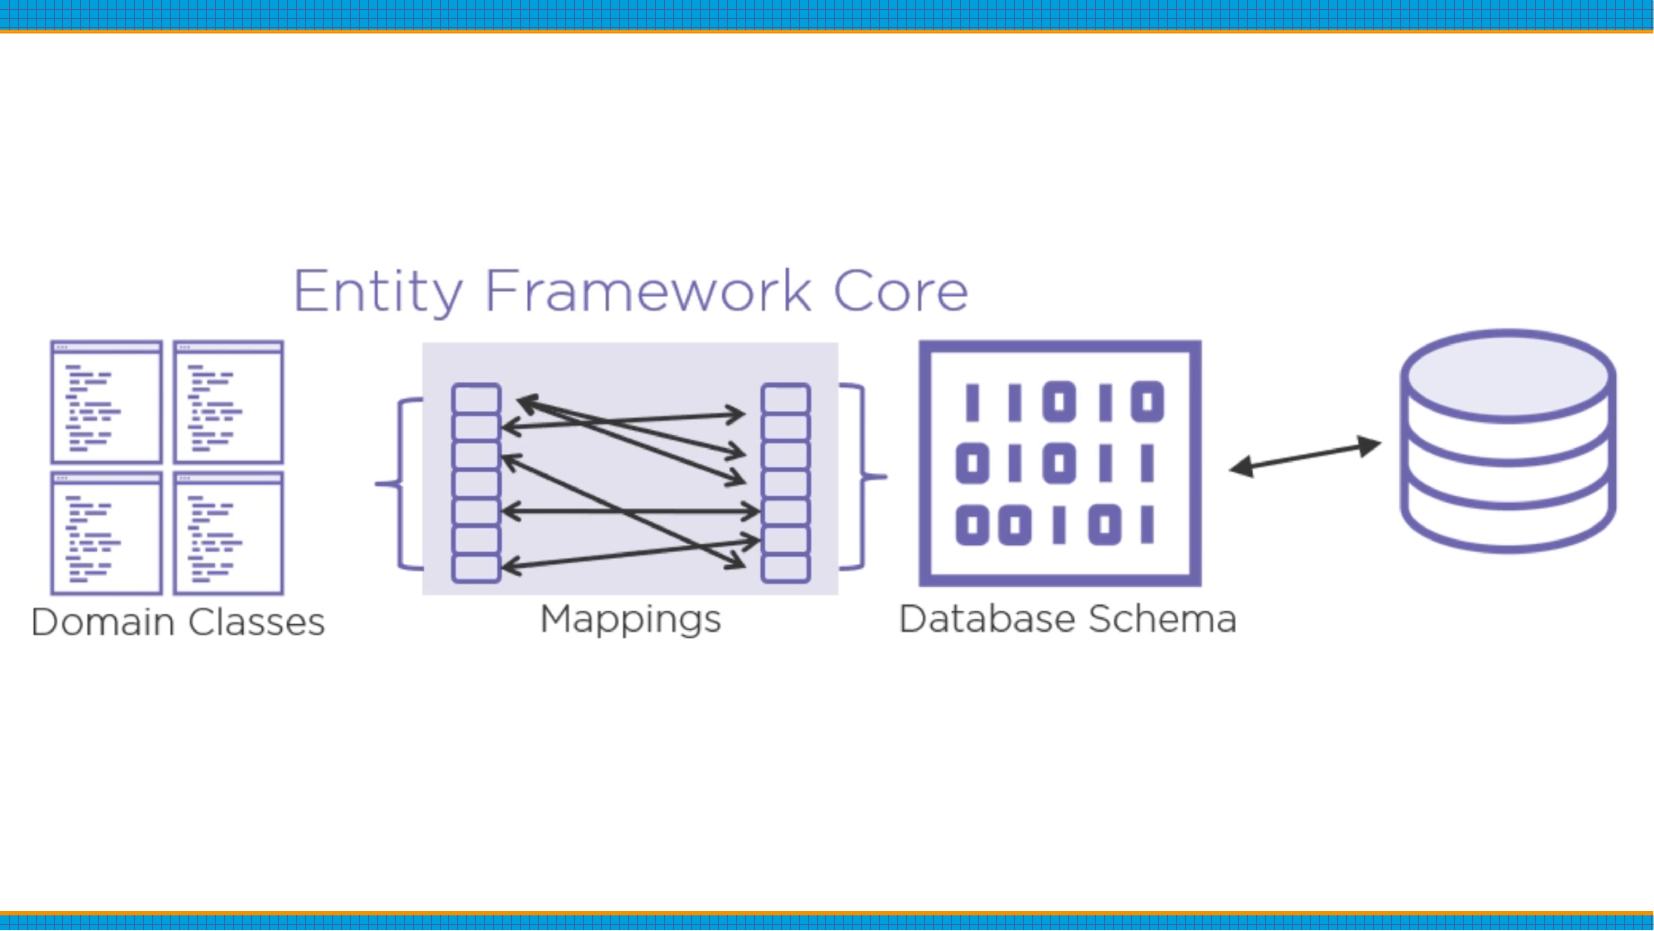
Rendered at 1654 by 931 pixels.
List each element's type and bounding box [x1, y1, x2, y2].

picture [3, 227, 1654, 708]
